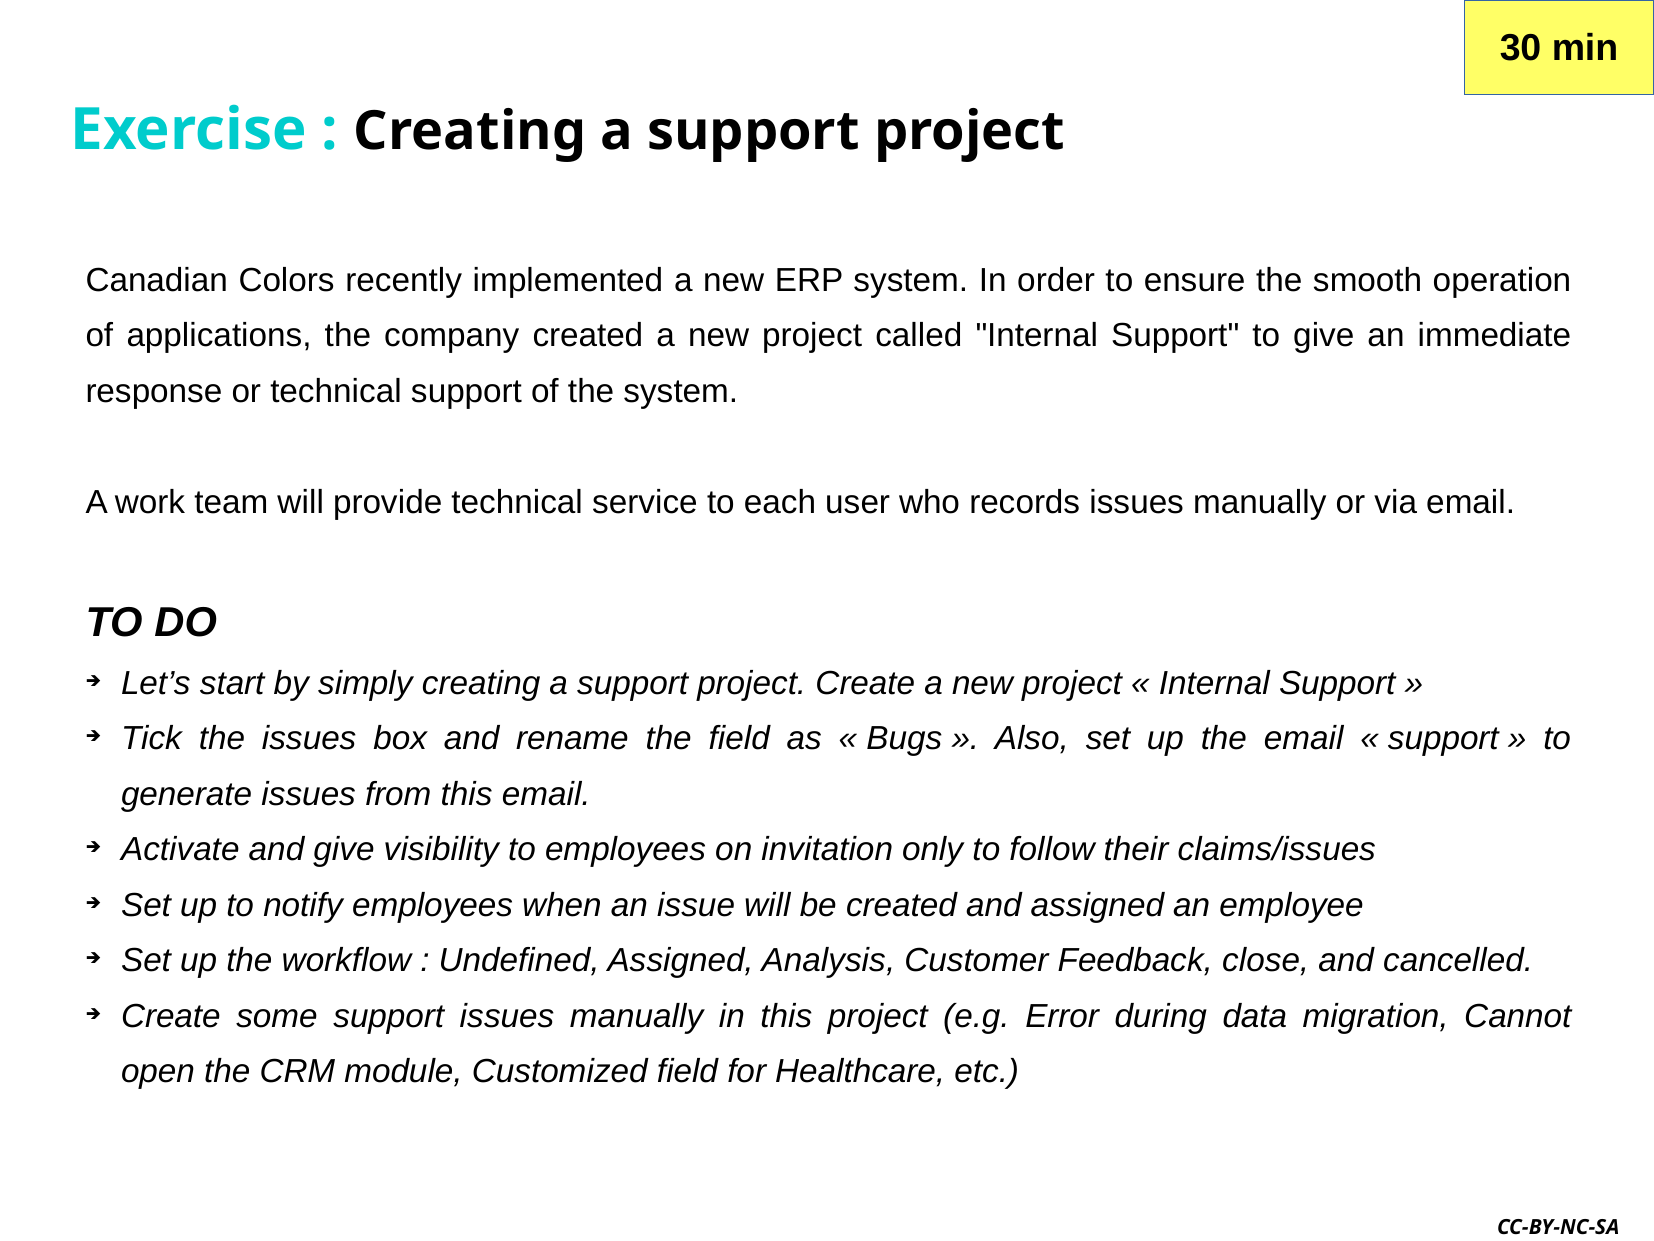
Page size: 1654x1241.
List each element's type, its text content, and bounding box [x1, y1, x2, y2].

text_box Canadian Colors recently implemented a new ERP system. In order to ensure the smooth operation of applications, the company created a new project called "Internal Support" to give an immediate response or technical support of the system. A work team will provide technical service to each user who records issues manually or via email. TO DO Let’s start by simply creating a support project. Create a new project « Internal Support » Tick the issues box and rename the field as « Bugs ». Also, set up the email « support » to generate issues from this email. Activate and give visibility to employees on invitation only to follow their claims/issues Set up to notify employees when an issue will be created and assigned an employee Set up the workflow : Undefined, Assigned, Analysis, Customer Feedback, close, and cancelled. Create some support issues manually in this project (e.g. Error during data migration, Cannot open the CRM module, Customized field for Healthcare, etc.) [70, 235, 1589, 1128]
title Exercise : Creating a support project [70, 23, 1560, 231]
text_box 30 min [1464, 0, 1654, 95]
text_box CC-BY-NC-SA [1482, 1204, 1654, 1241]
